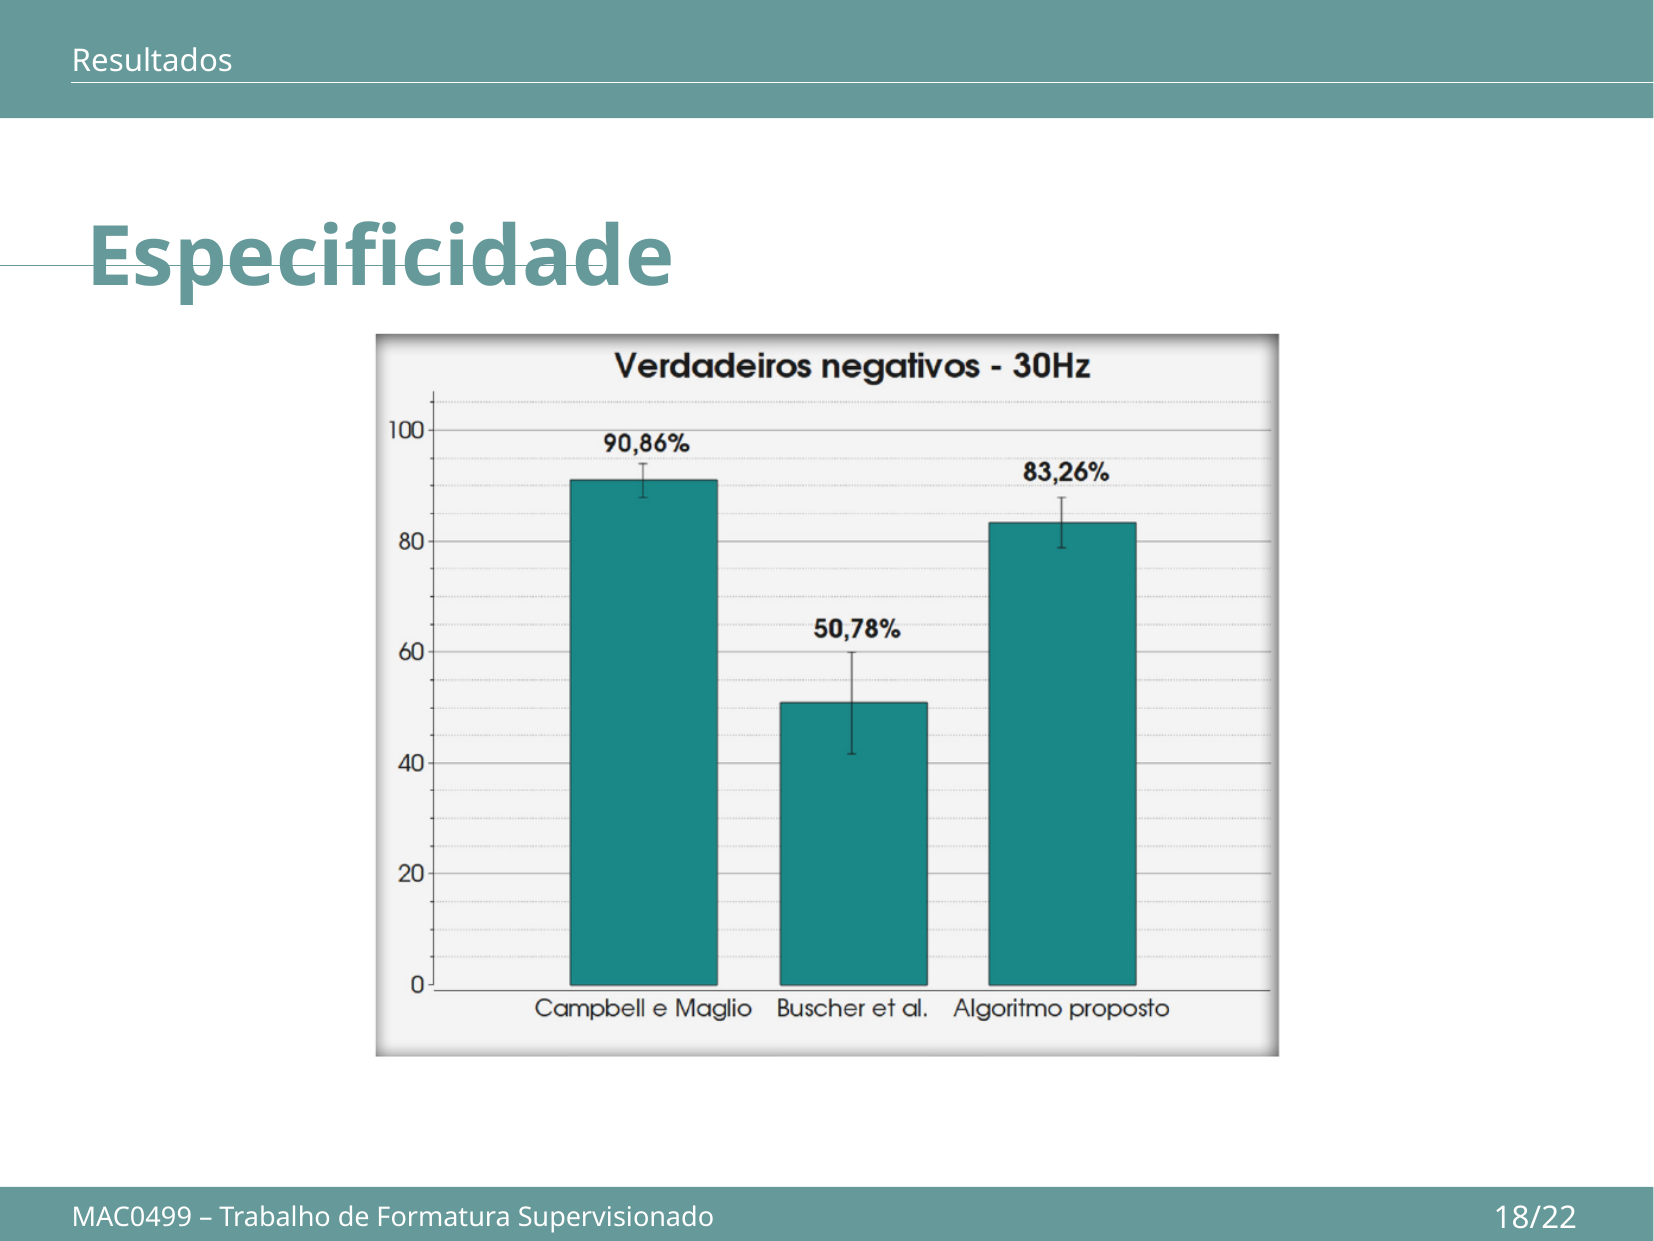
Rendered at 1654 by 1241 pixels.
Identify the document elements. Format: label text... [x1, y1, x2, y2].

text_box [0, 0, 1654, 119]
title Resultados [71, 83, 987, 89]
picture [370, 328, 1283, 1059]
title MAC0499 – Trabalho de Formatura Supervisionado [71, 1187, 1241, 1241]
title Resultados [71, 29, 987, 82]
text_box Especificidade [71, 188, 1572, 288]
text_box [0, 1186, 1654, 1241]
title 18/22 [1429, 1187, 1578, 1241]
